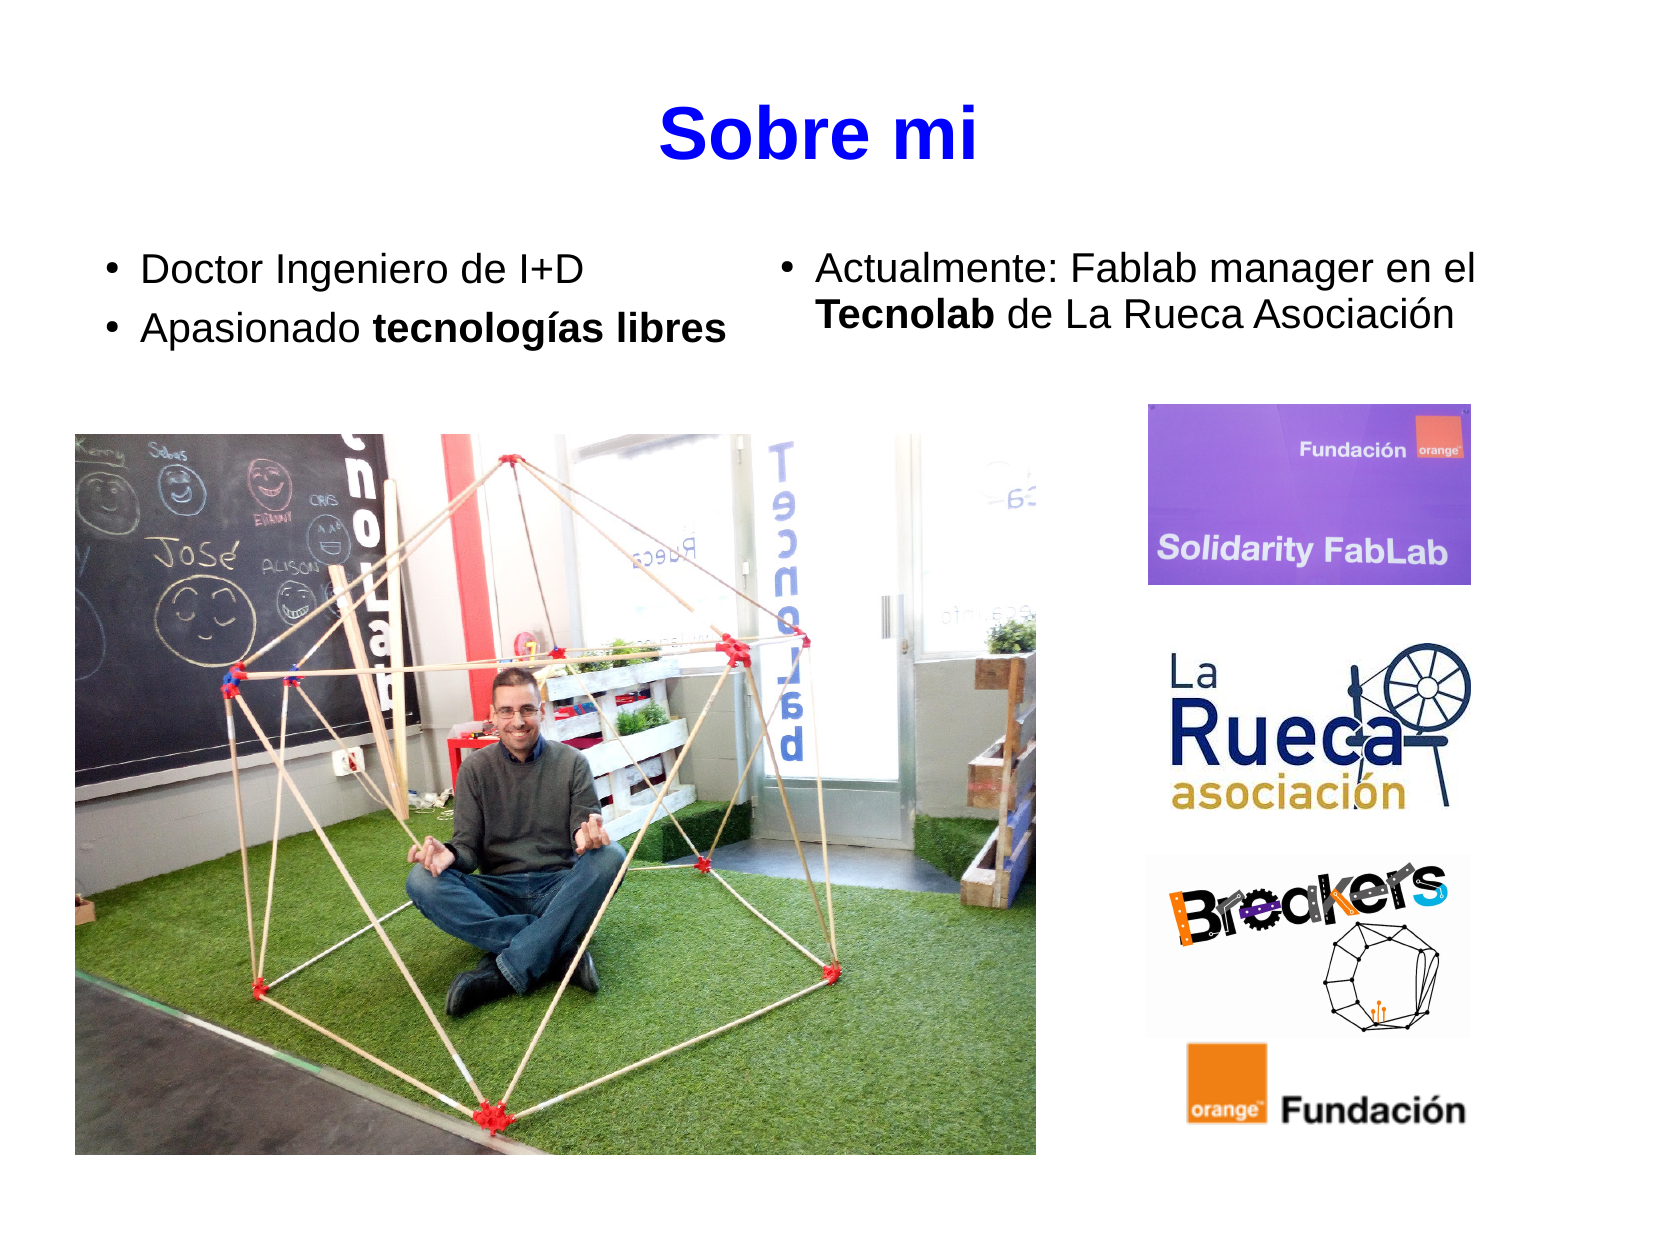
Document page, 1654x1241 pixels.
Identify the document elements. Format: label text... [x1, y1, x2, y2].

title Sobre mi [75, 30, 1564, 238]
picture [1148, 404, 1471, 586]
picture [1145, 854, 1513, 1201]
text_box Actualmente: Fablab manager en el Tecnolab de La Rueca Asociación [765, 237, 1561, 376]
picture [1170, 643, 1471, 811]
picture [75, 434, 1036, 1156]
text_box Doctor Ingeniero de I+D Apasionado tecnologías libres [90, 238, 765, 359]
